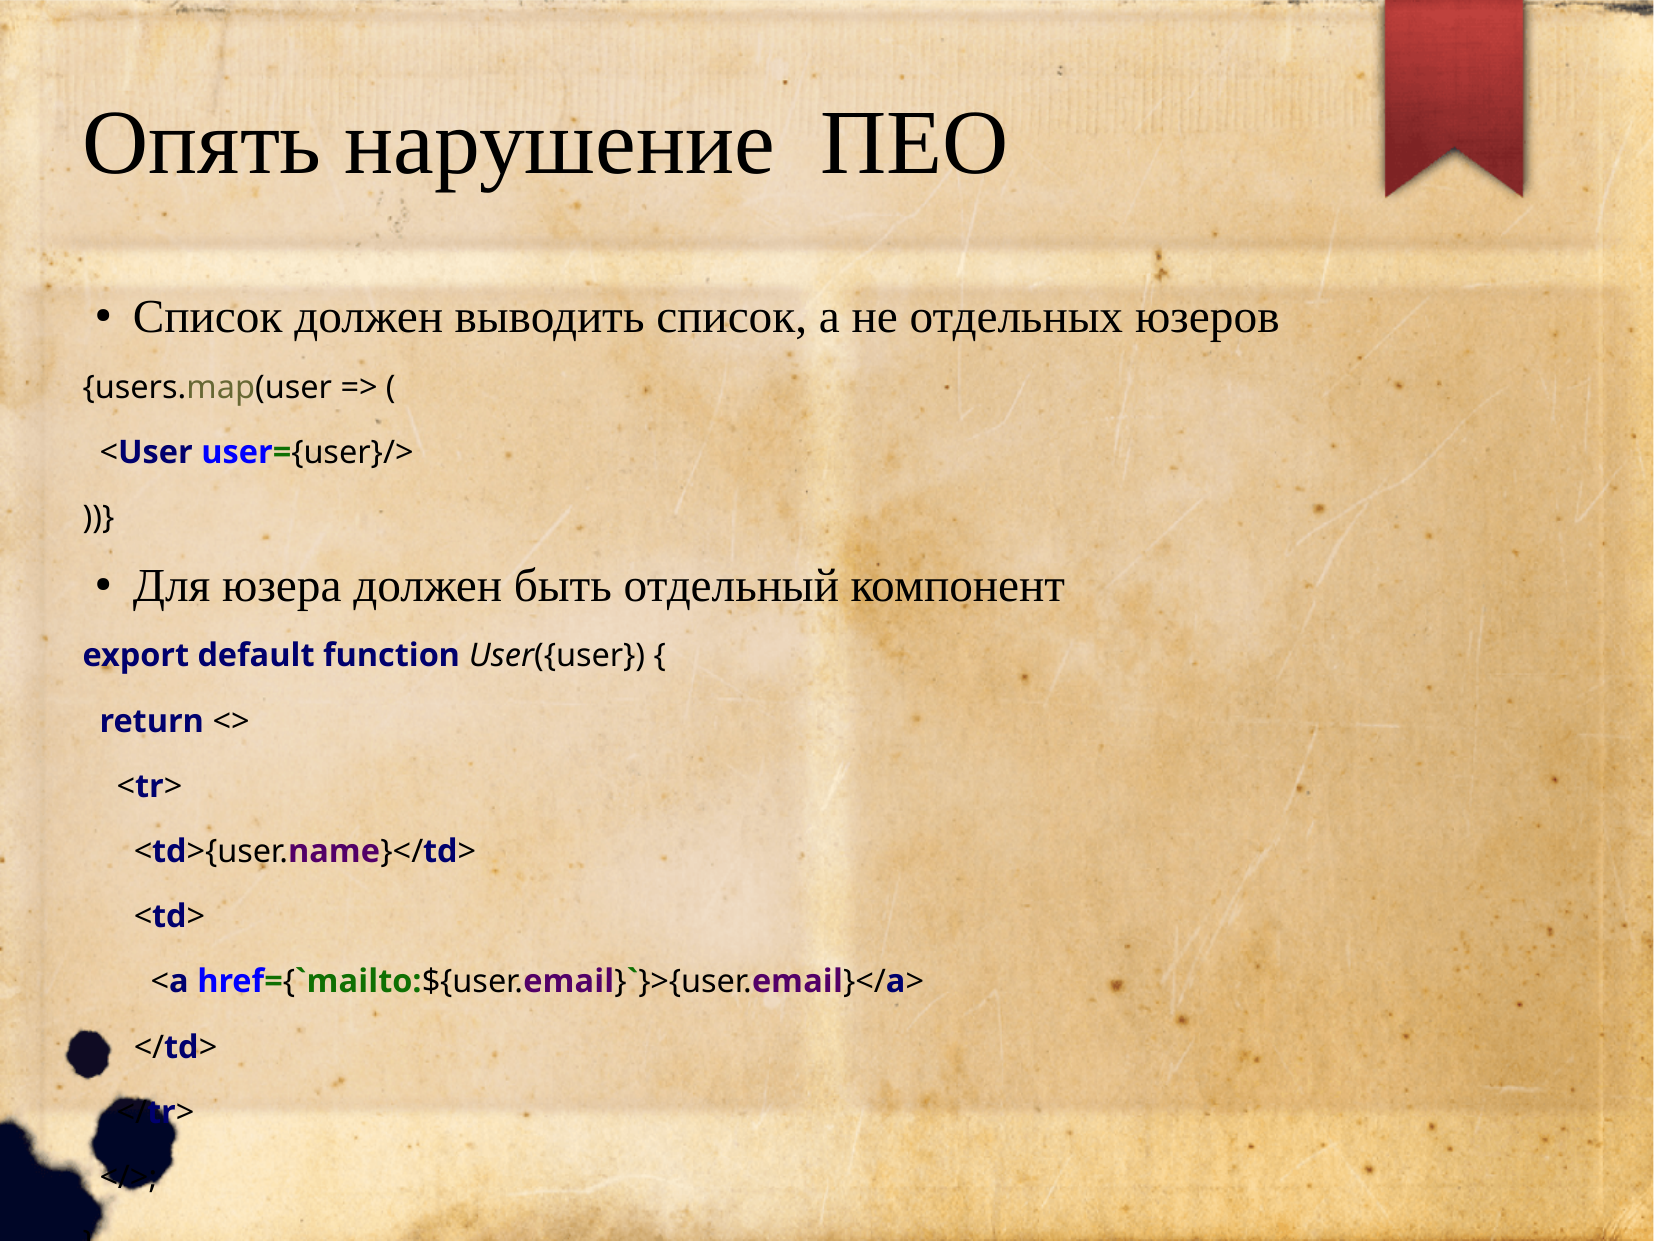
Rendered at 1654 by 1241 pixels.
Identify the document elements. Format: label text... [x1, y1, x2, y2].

list Список должен выводить список, а не отдельных юзеров {users.map(user => ( <User user={user}/> ))} Для юзера должен быть отдельный компонент export default function User({user}) { return <> <tr> <td>{user.name}</td> <td> <a href={`mailto:${user.email}`}>{user.email}</a> </td> </tr> </>; } [82, 290, 1538, 1241]
picture [0, 0, 1654, 1241]
title Опять нарушение ПЕО [82, 49, 1347, 237]
